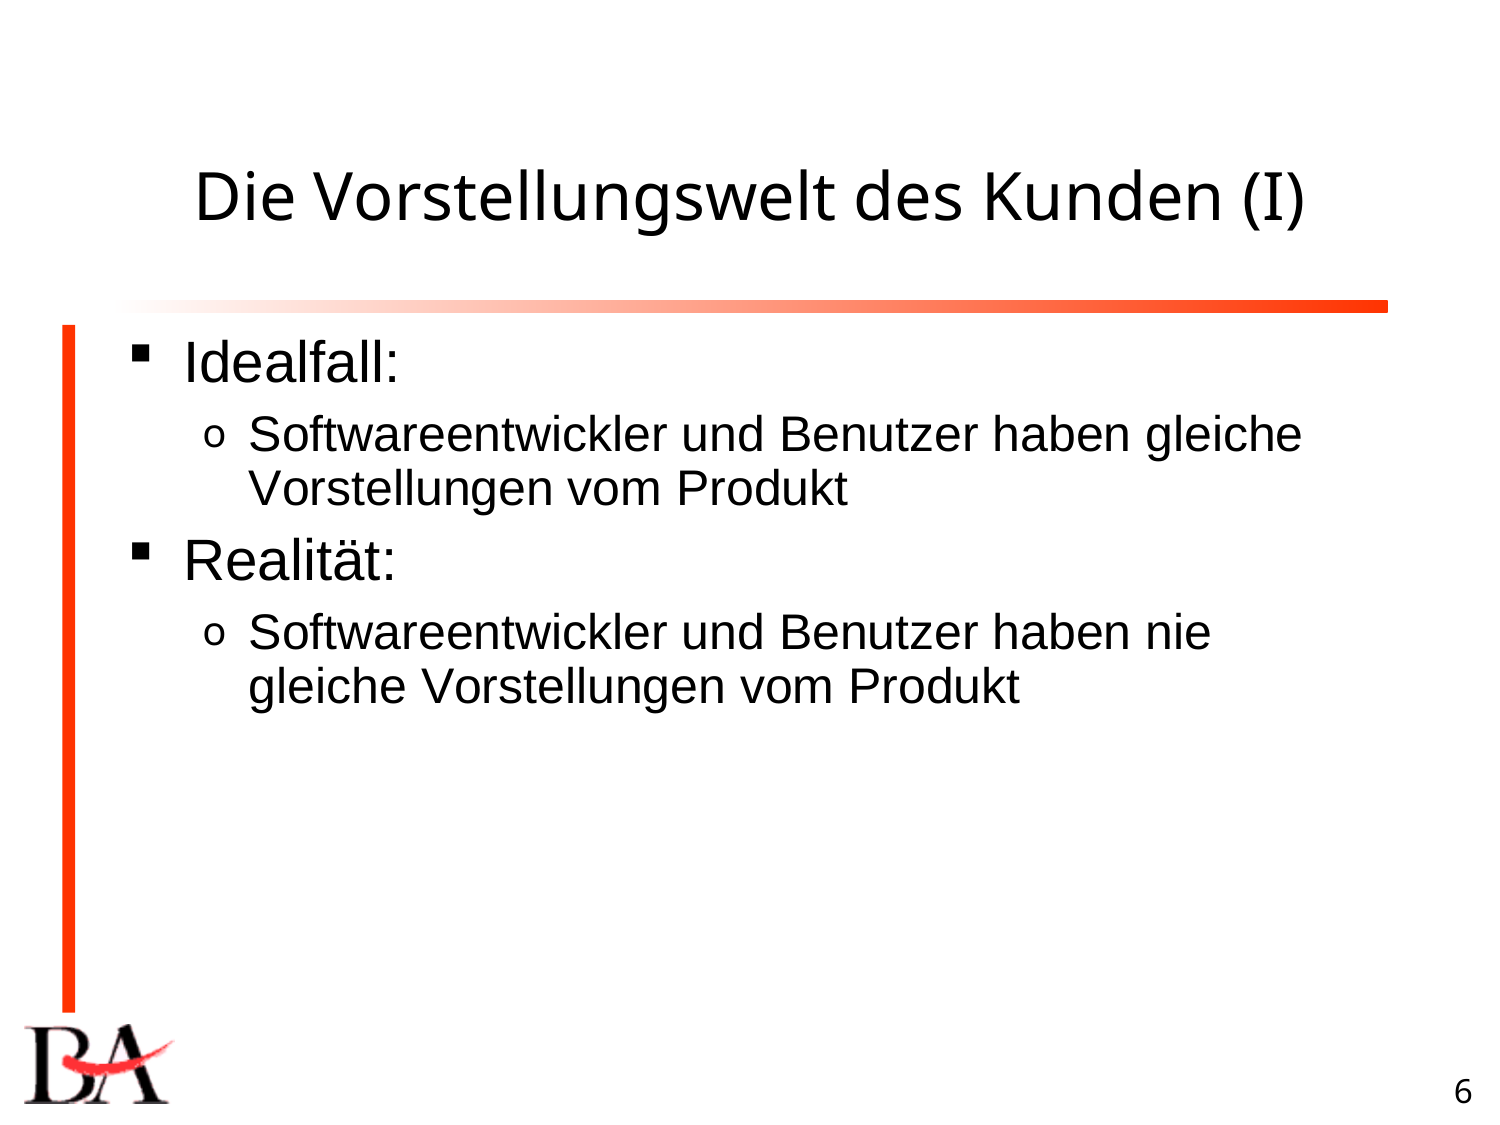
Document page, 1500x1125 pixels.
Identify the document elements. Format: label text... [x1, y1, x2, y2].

title Die Vorstellungswelt des Kunden (I) [112, 96, 1388, 292]
picture [24, 1024, 175, 1104]
list Idealfall: Softwareentwickler und Benutzer haben gleiche Vorstellungen vom Produkt Realität: Softwareentwickler und Benutzer haben nie gleiche Vorstellungen vom Produkt [112, 324, 1388, 722]
